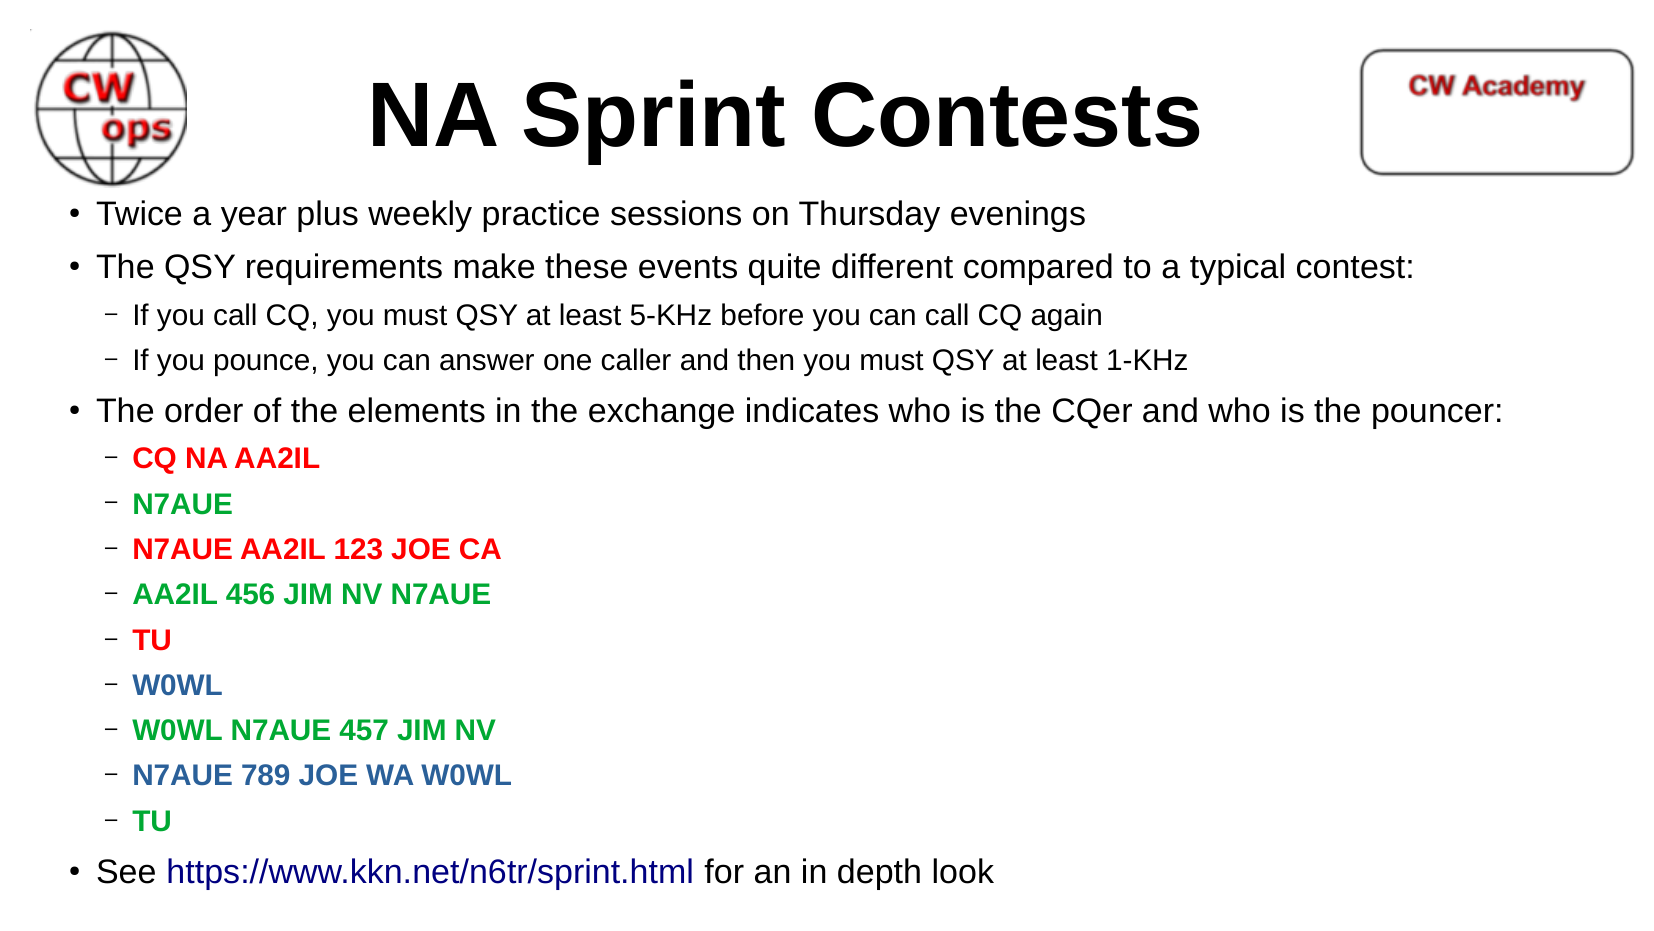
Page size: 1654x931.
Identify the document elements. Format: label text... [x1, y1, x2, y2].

picture [1531, 37, 1640, 186]
picture [30, 29, 187, 180]
title NA Sprint Contests [41, 37, 1531, 193]
list Twice a year plus weekly practice sessions on Thursday evenings The QSY requirements make these events quite different compared to a typical contest: If you call CQ, you must QSY at least 5-KHz before you can call CQ again If you pounce, you can answer one caller and then you must QSY at least 1-KHz The order of the elements in the exchange indicates who is the CQer and who is the pouncer: CQ NA AA2IL N7AUE N7AUE AA2IL 123 JOE CA AA2IL 456 JIM NV N7AUE TU W0WL W0WL N7AUE 457 JIM NV N7AUE 789 JOE WA W0WL TU See https://www.kkn.net/n6tr/sprint.html for an in depth look [60, 195, 1549, 916]
